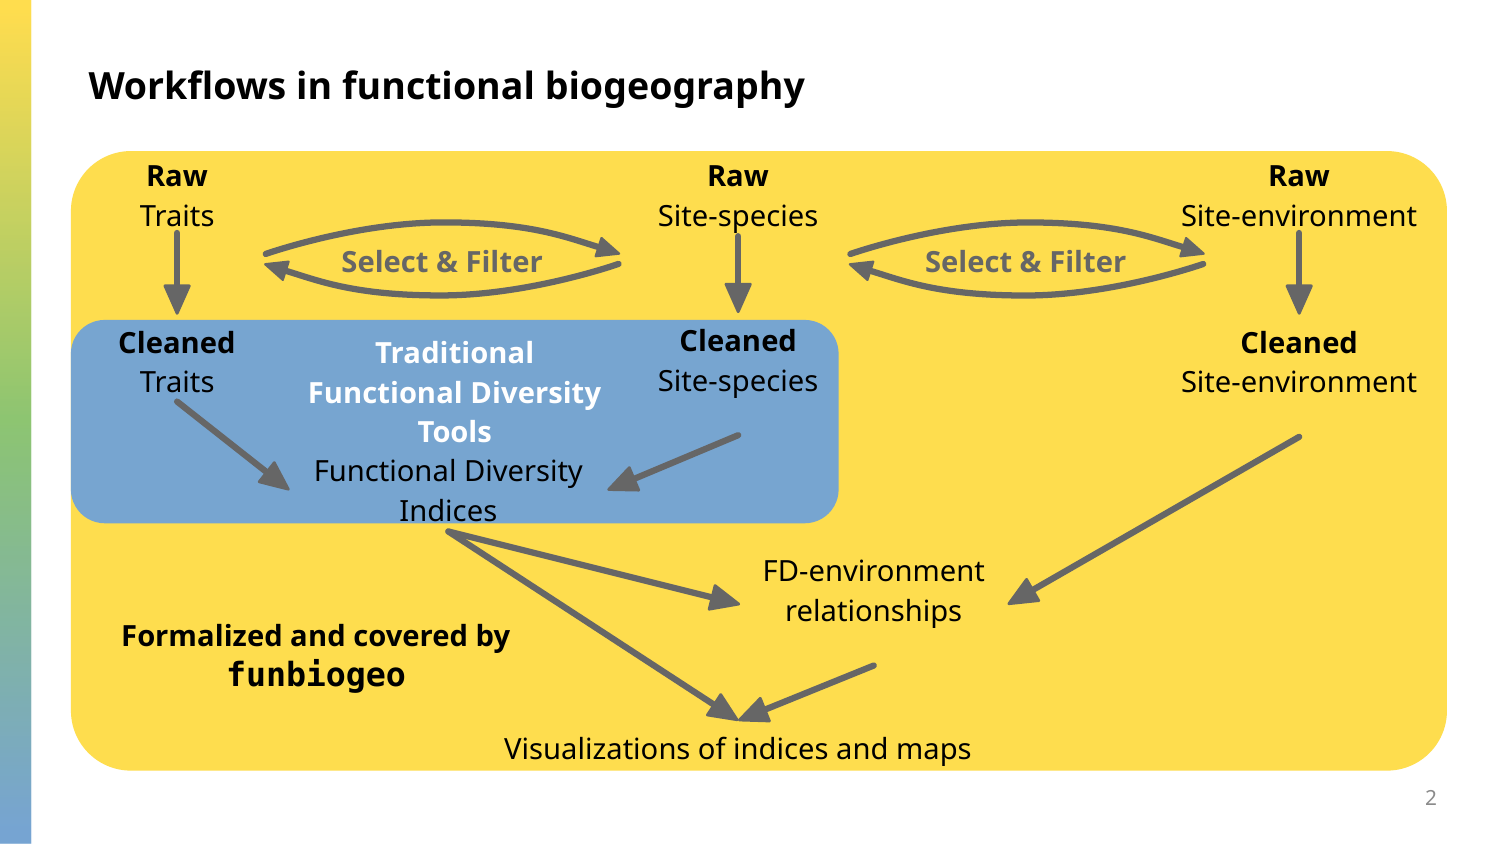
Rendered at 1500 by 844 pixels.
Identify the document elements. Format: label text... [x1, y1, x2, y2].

text_box [179, 157, 736, 487]
text_box Functional Diversity Indices [289, 442, 608, 532]
text_box Cleaned Traits [88, 314, 266, 402]
list Workflows in functional biogeography [88, 61, 1442, 157]
text_box [471, 541, 861, 718]
text_box Select & Filter [863, 233, 1189, 285]
text_box Formalized and covered by funbiogeo [106, 608, 526, 698]
text_box [468, 235, 1297, 602]
text_box [356, 285, 514, 292]
text_box Traditional Functional Diversity Tools [292, 324, 618, 447]
text_box FD-environment relationships [740, 543, 1008, 666]
text_box Select & Filter [279, 233, 605, 285]
text_box [768, 235, 1447, 771]
text_box Visualizations of indices and maps [458, 720, 1018, 772]
text_box Raw Traits [88, 147, 266, 235]
text_box [886, 157, 1151, 233]
text_box [70, 169, 723, 771]
text_box [954, 226, 1113, 233]
text_box Cleaned Site-species [634, 312, 842, 436]
text_box Raw Site-environment [1151, 147, 1447, 235]
text_box [940, 285, 1099, 292]
text_box Cleaned Site-environment [1156, 314, 1442, 437]
picture [0, 0, 1500, 844]
text_box Raw Site-species [590, 147, 886, 237]
text_box [369, 226, 529, 233]
